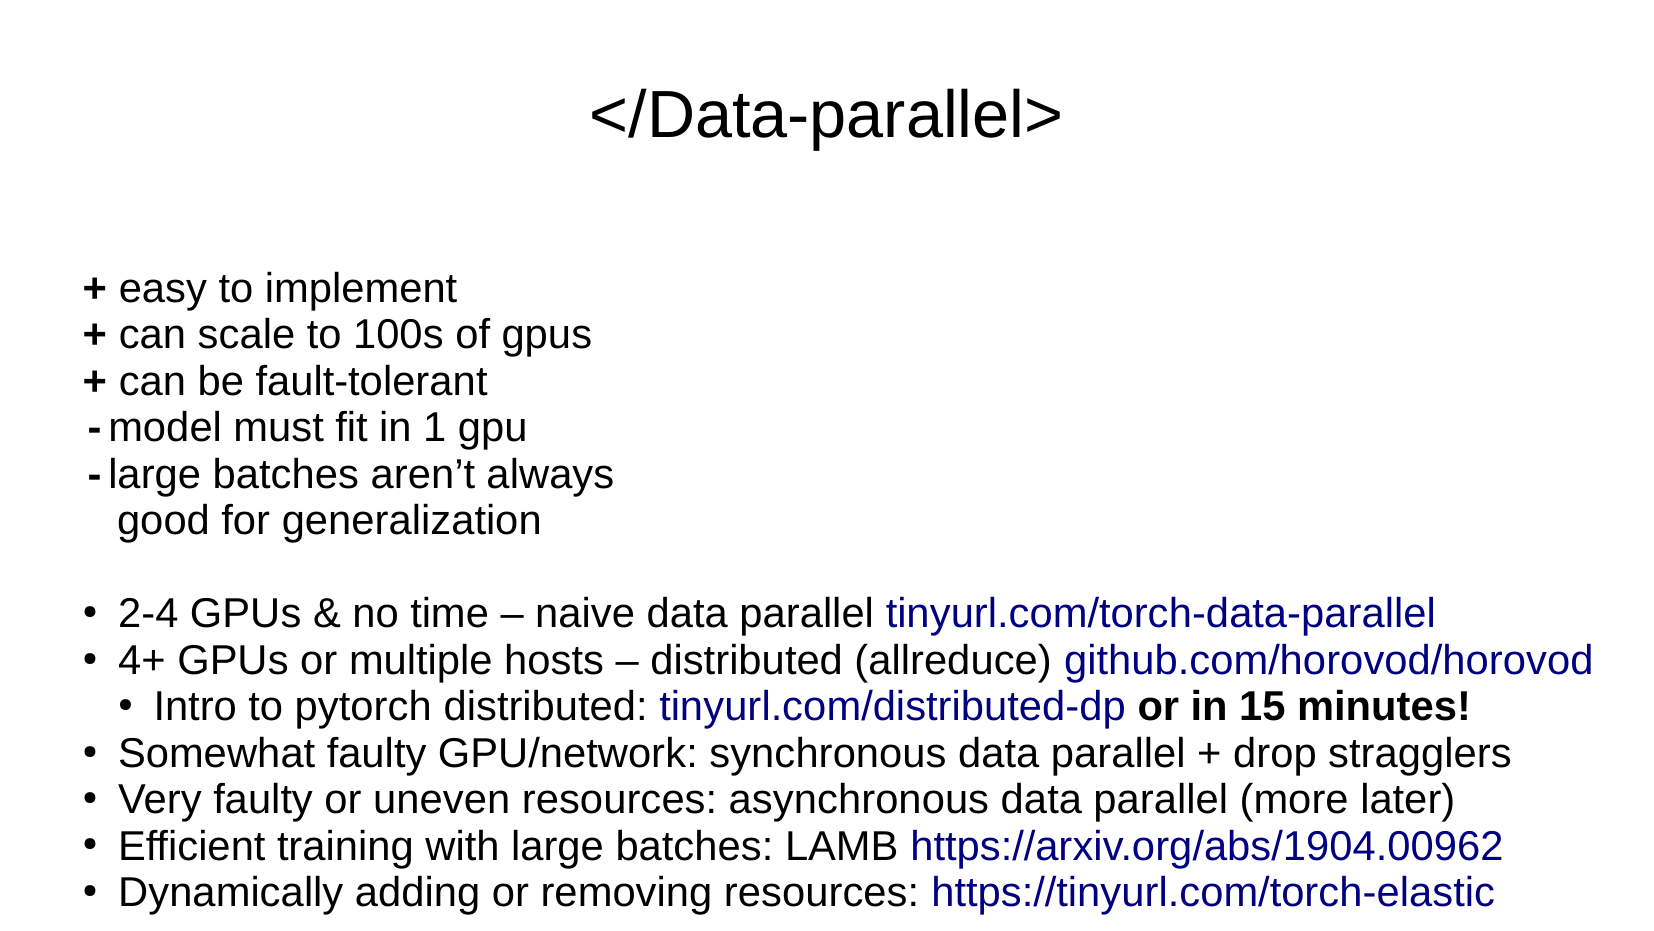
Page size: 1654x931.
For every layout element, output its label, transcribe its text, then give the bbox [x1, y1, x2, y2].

title </Data-parallel> [82, 37, 1571, 170]
subtitle + easy to implement + can scale to 100s of gpus + can be fault-tolerant - model must fit in 1 gpu - large batches aren’t always good for generalization 2-4 GPUs & no time – naive data parallel tinyurl.com/torch-data-parallel 4+ GPUs or multiple hosts – distributed (allreduce) github.com/horovod/horovod Intro to pytorch distributed: tinyurl.com/distributed-dp or in 15 minutes! Somewhat faulty GPU/network: synchronous data parallel + drop stragglers Very faulty or uneven resources: asynchronous data parallel (more later) Efficient training with large batches: LAMB https://arxiv.org/abs/1904.00962 Dynamically adding or removing resources: https://tinyurl.com/torch-elastic [82, 170, 1636, 931]
